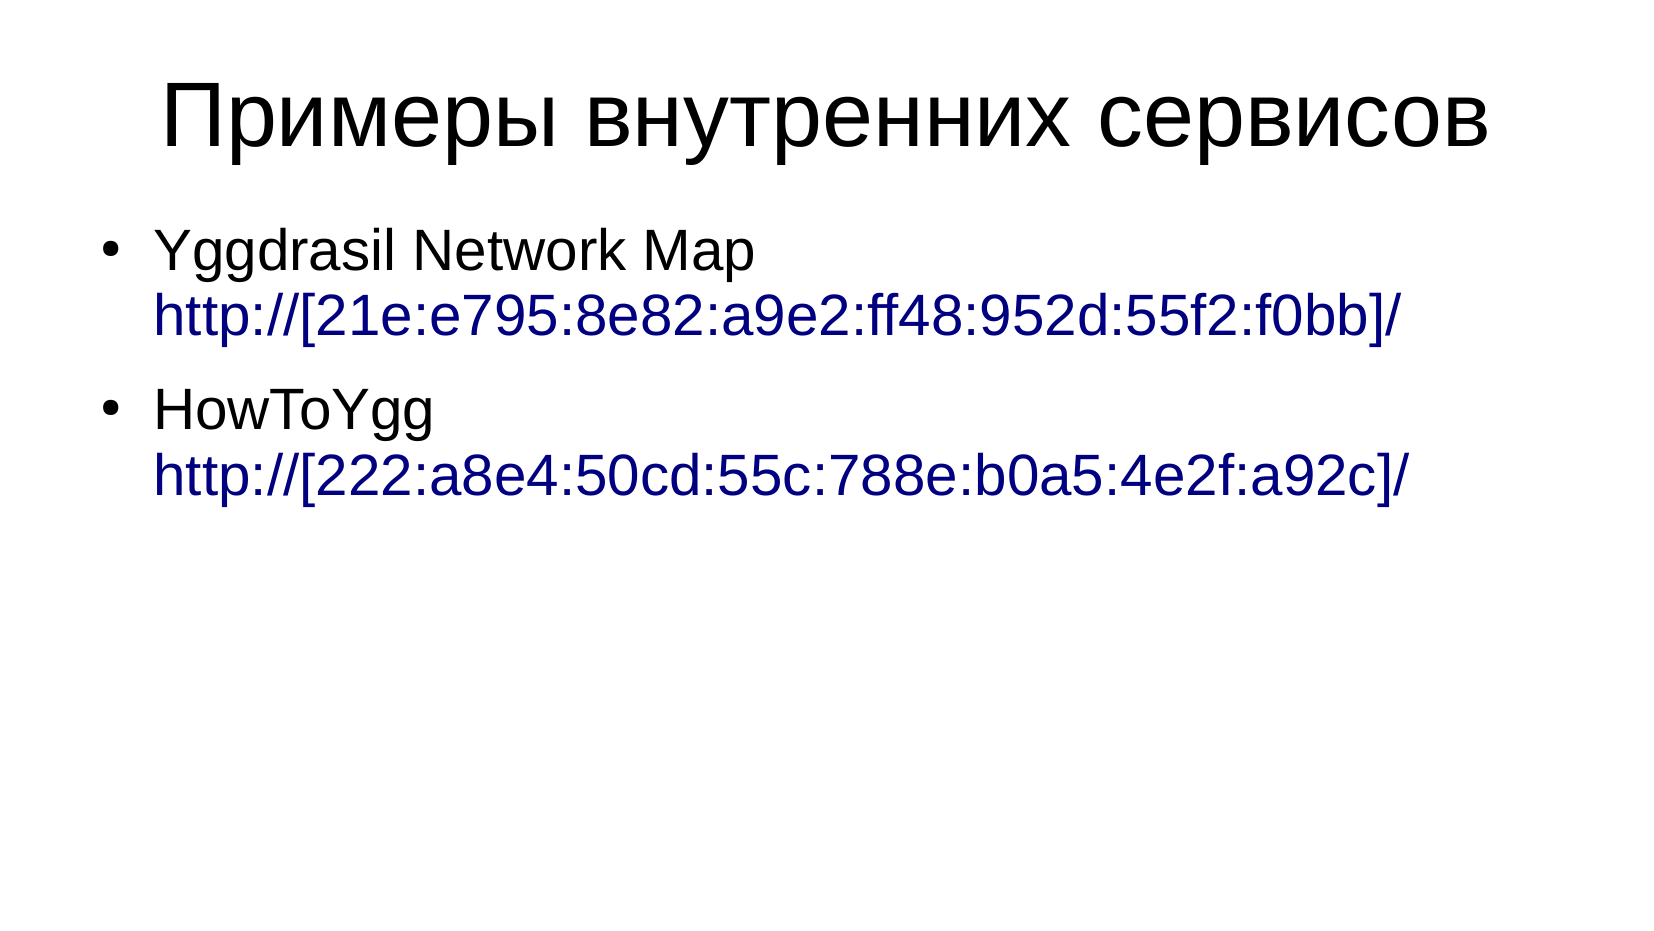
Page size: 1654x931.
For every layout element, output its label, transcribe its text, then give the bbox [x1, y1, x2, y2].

list Yggdrasil Network Map http://[21e:e795:8e82:a9e2:ff48:952d:55f2:f0bb]/ HowToYgg http://[222:a8e4:50cd:55c:788e:b0a5:4e2f:a92c]/ [82, 217, 1571, 758]
title Примеры внутренних сервисов [82, 37, 1571, 193]
